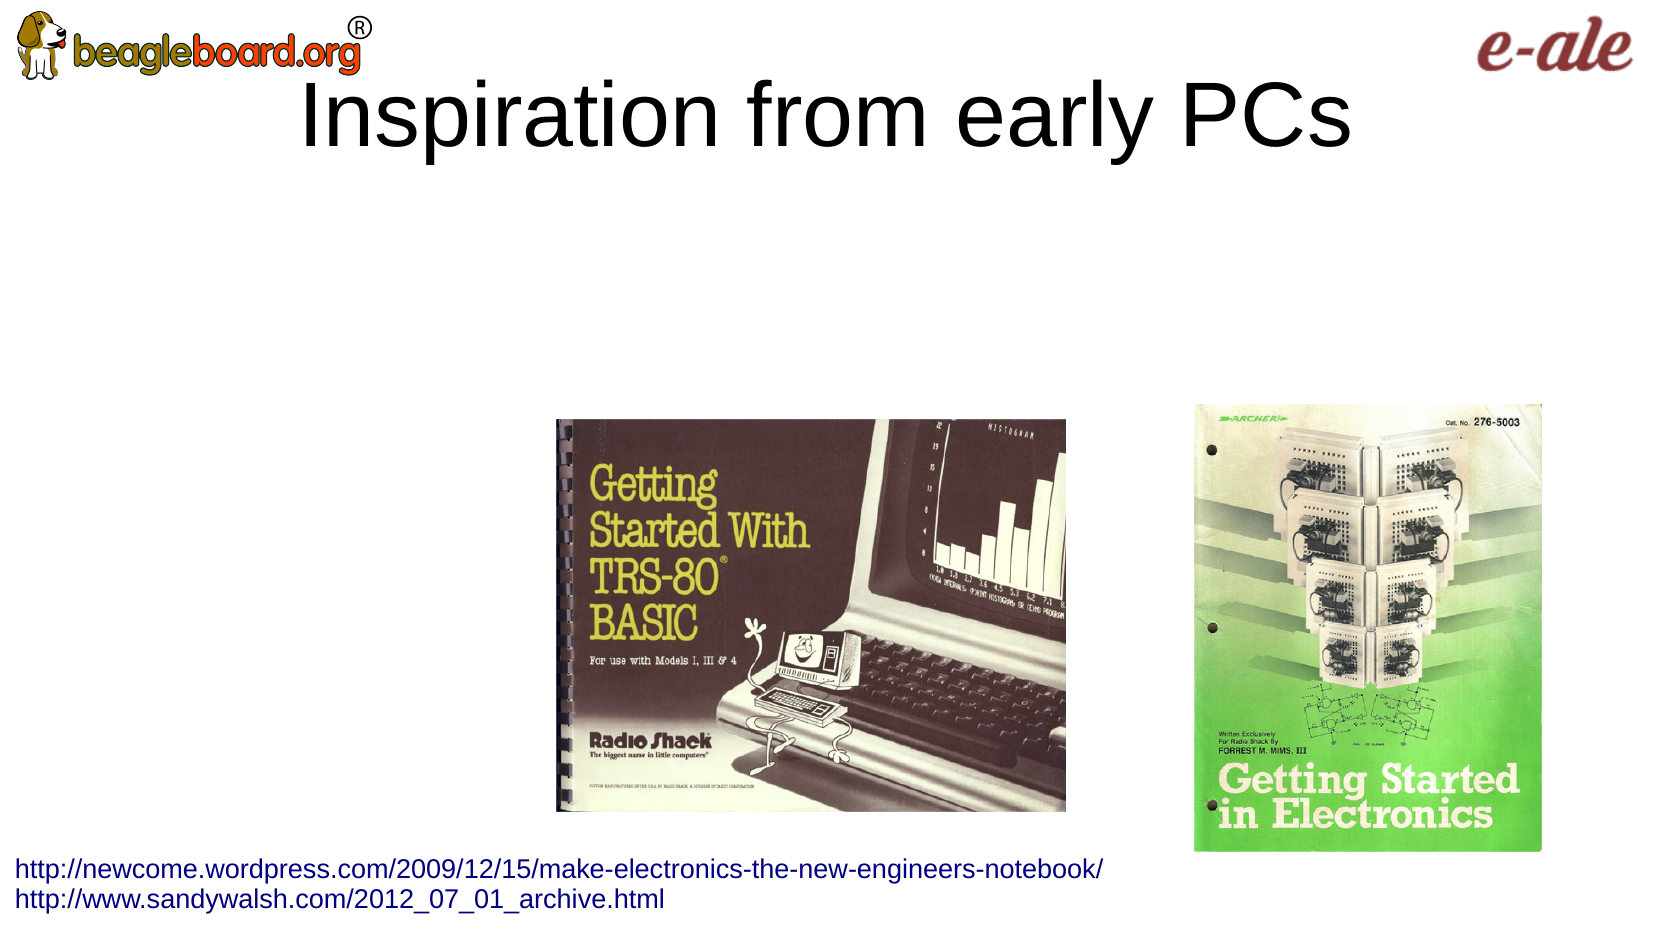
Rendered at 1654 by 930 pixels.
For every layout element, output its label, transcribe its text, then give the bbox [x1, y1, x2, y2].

title Inspiration from early PCs [82, 37, 1571, 193]
picture [17, 11, 372, 80]
text_box http://newcome.wordpress.com/2009/12/15/make-electronics-the-new-engineers-notebook/ http://www.sandywalsh.com/2012_07_01_archive.html [0, 846, 1548, 922]
picture [1475, 14, 1636, 74]
picture [556, 419, 1066, 812]
picture [1194, 404, 1542, 846]
